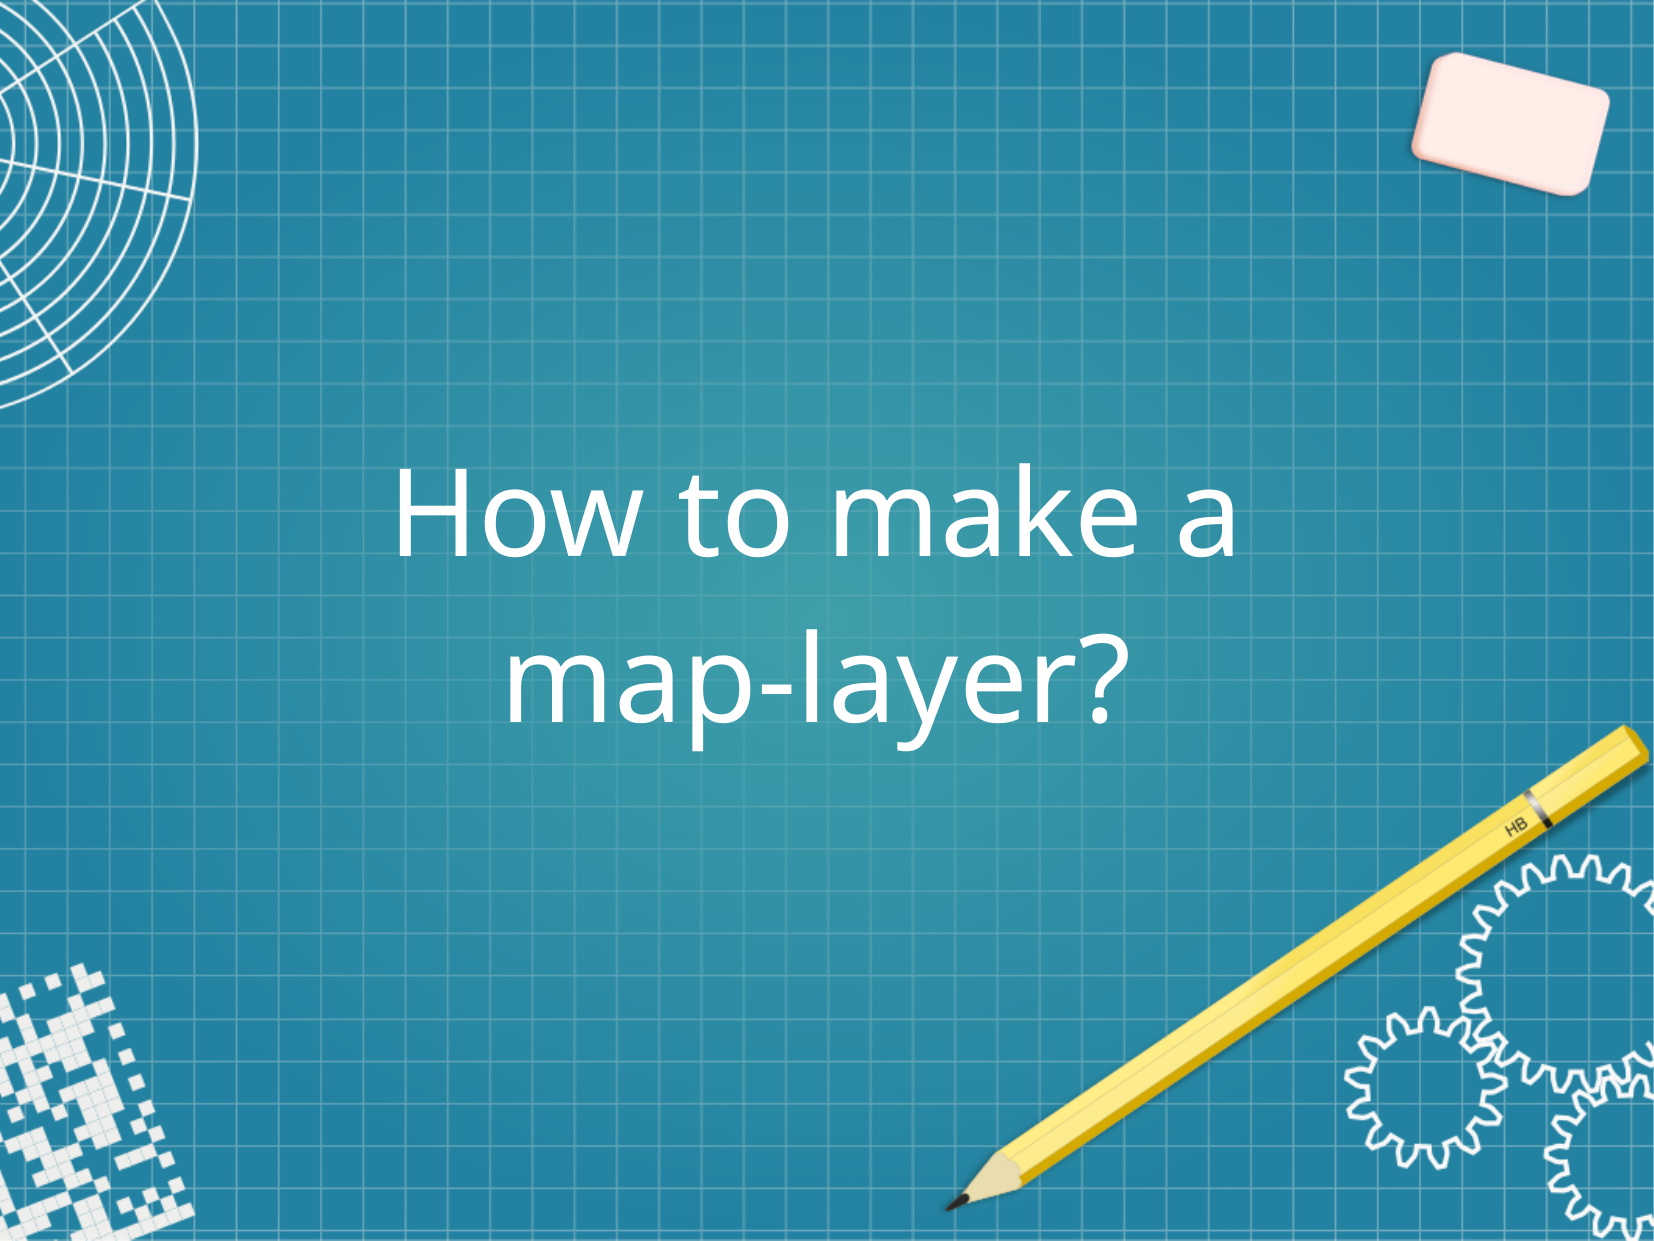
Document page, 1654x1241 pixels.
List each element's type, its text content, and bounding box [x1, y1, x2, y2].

picture [0, 0, 1654, 1241]
title How to make a map-layer? [71, 425, 1561, 759]
